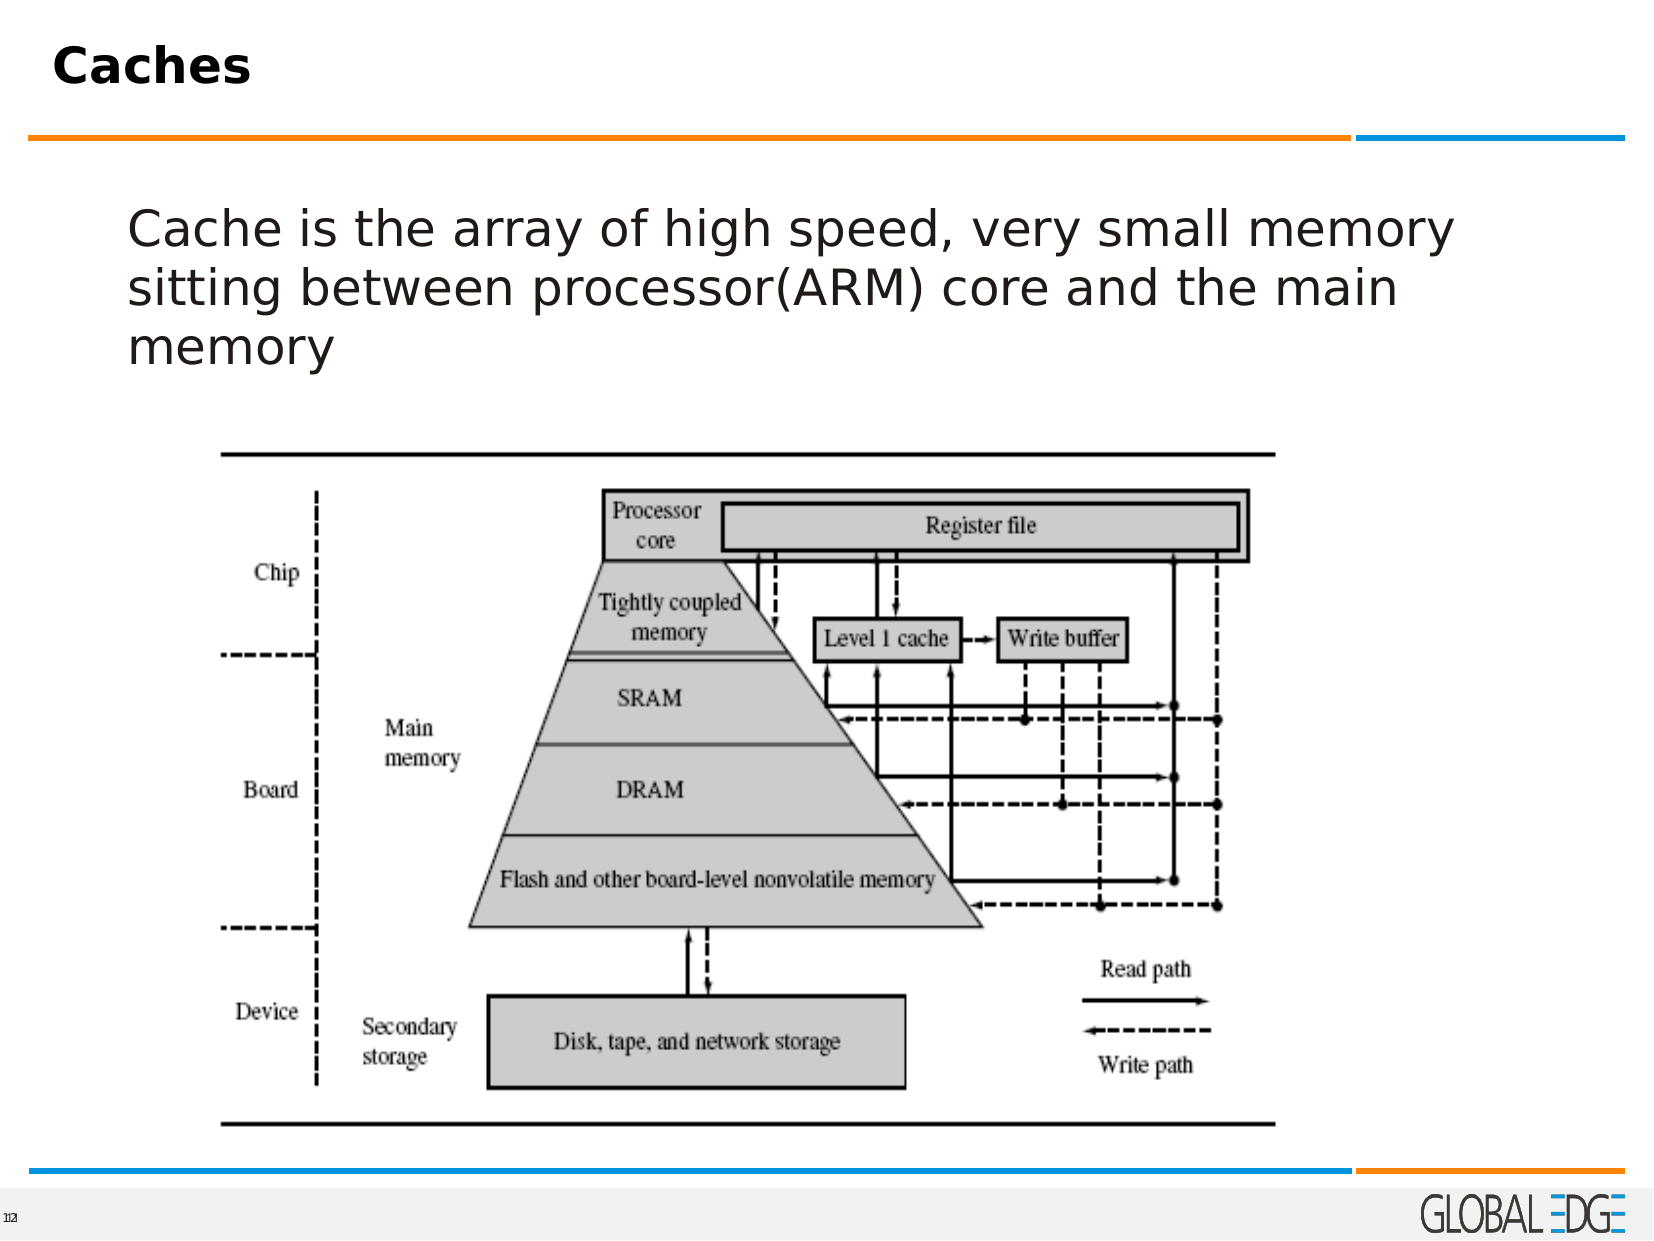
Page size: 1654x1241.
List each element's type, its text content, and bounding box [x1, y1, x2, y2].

text_box 12 [2, 1210, 18, 1226]
text_box sitting between processor(ARM) core and the main [127, 259, 1416, 318]
text_box Caches [52, 37, 253, 96]
picture [1421, 1194, 1625, 1233]
text_box Cache is the array of high speed, very small memory [127, 200, 1473, 260]
text_box memory [127, 318, 337, 377]
picture [153, 389, 1360, 1146]
